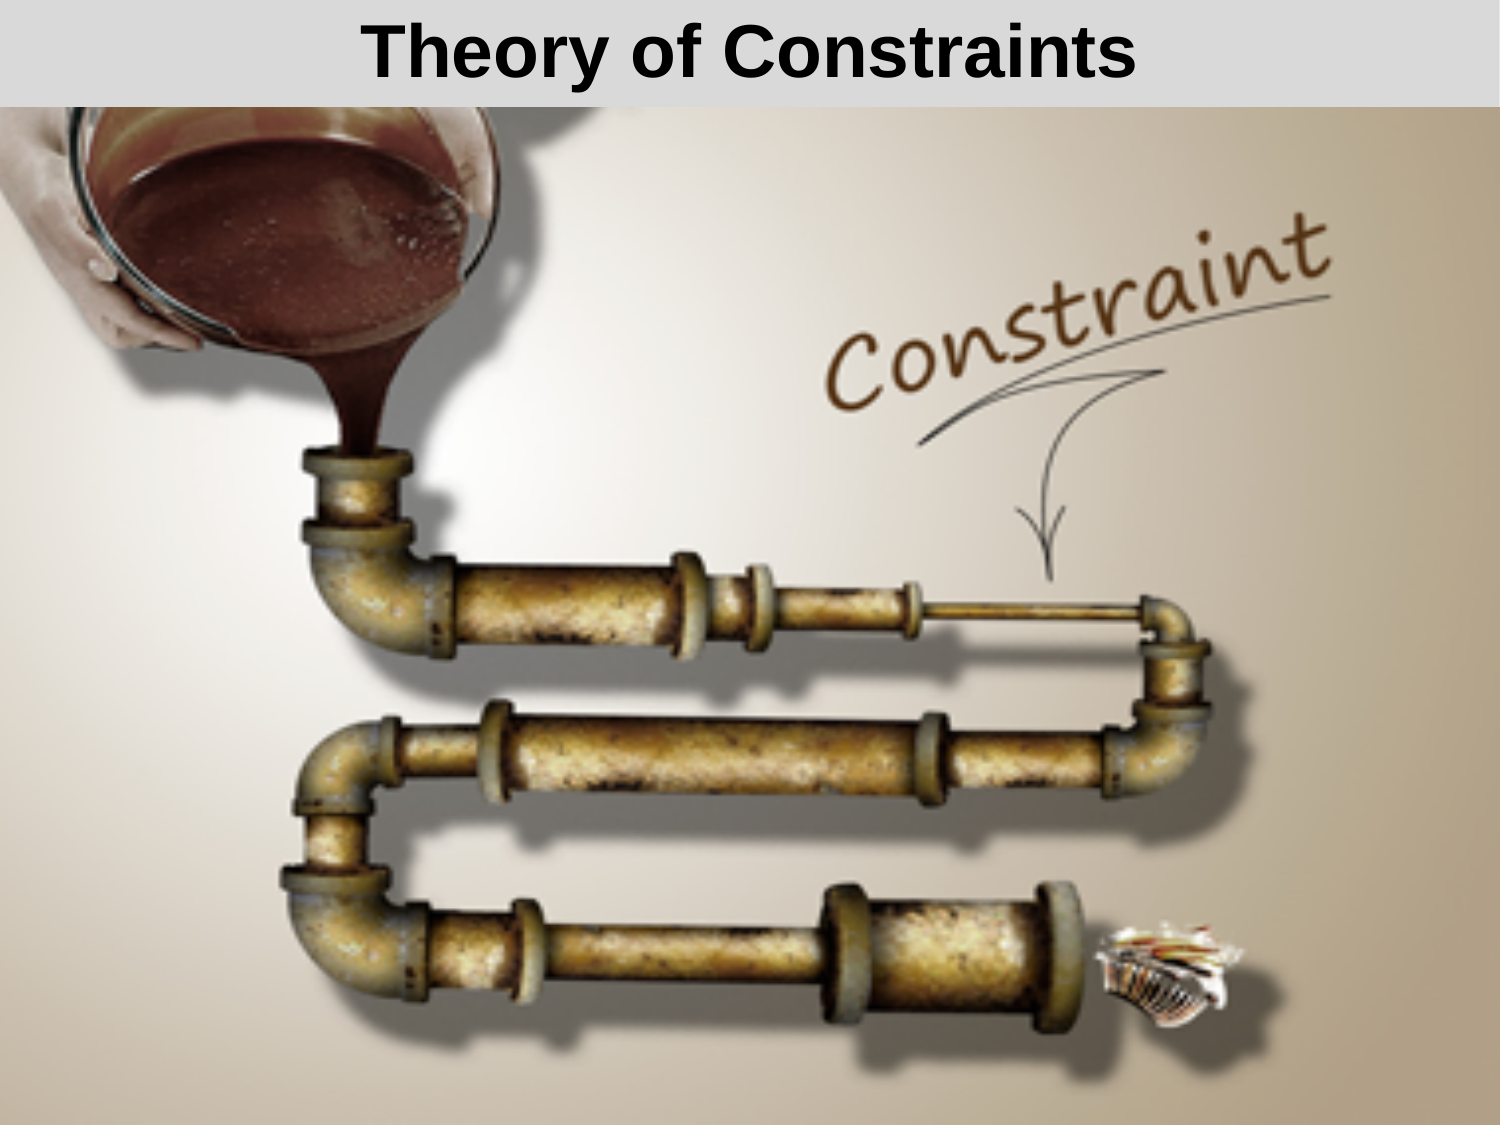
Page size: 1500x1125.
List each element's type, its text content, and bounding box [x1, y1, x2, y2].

picture [0, 107, 1500, 1125]
text_box Theory of Constraints [0, 0, 1500, 107]
